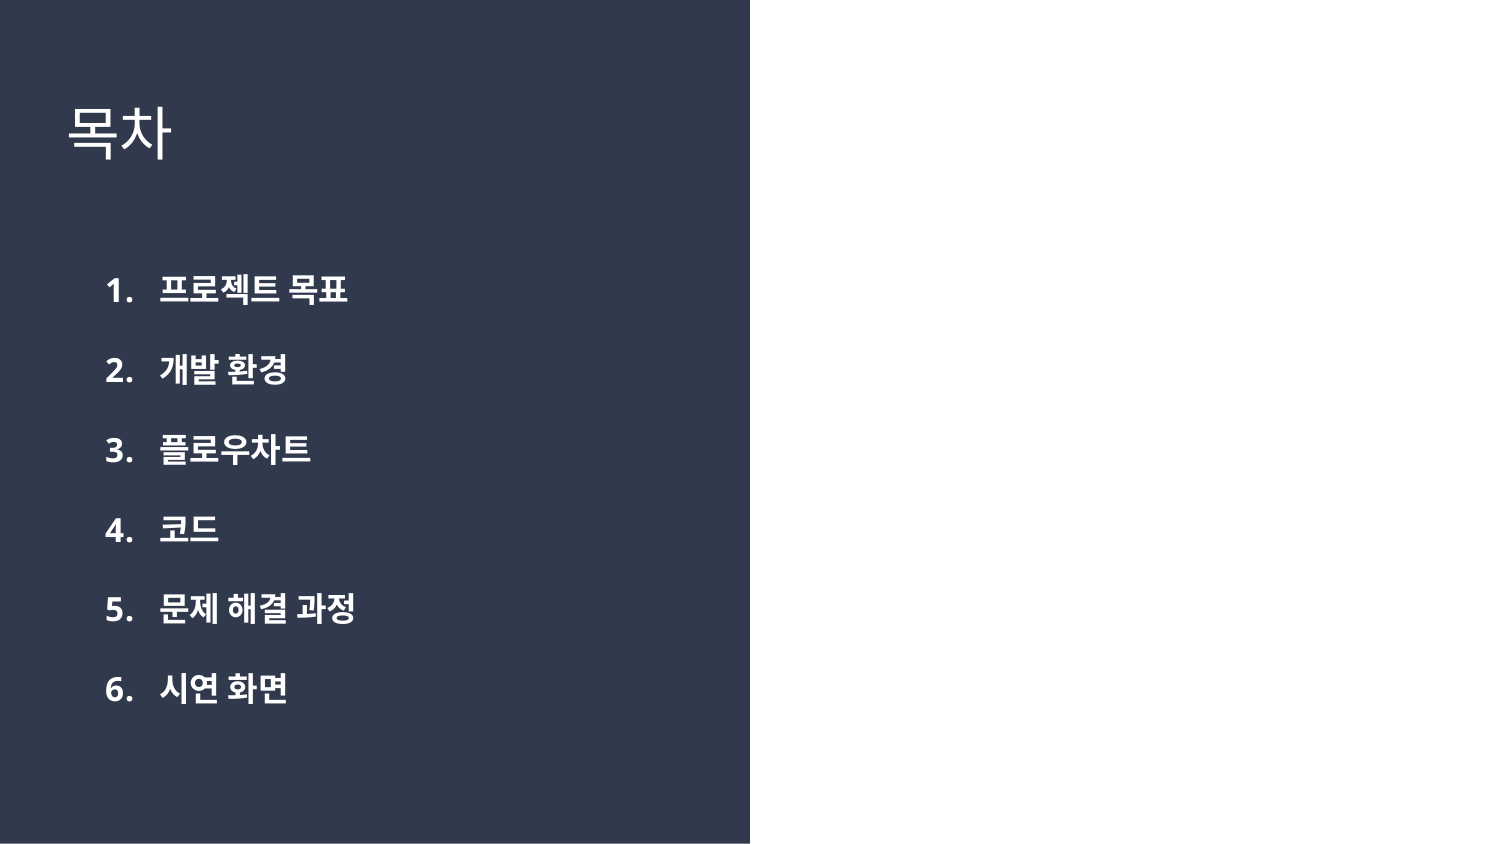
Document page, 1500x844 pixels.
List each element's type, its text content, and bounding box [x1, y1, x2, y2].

text_box 프로젝트 목표 개발 환경 플로우차트 코드 문제 해결 과정 시연 화면 [69, 254, 710, 812]
title 목차 [51, 82, 1449, 185]
